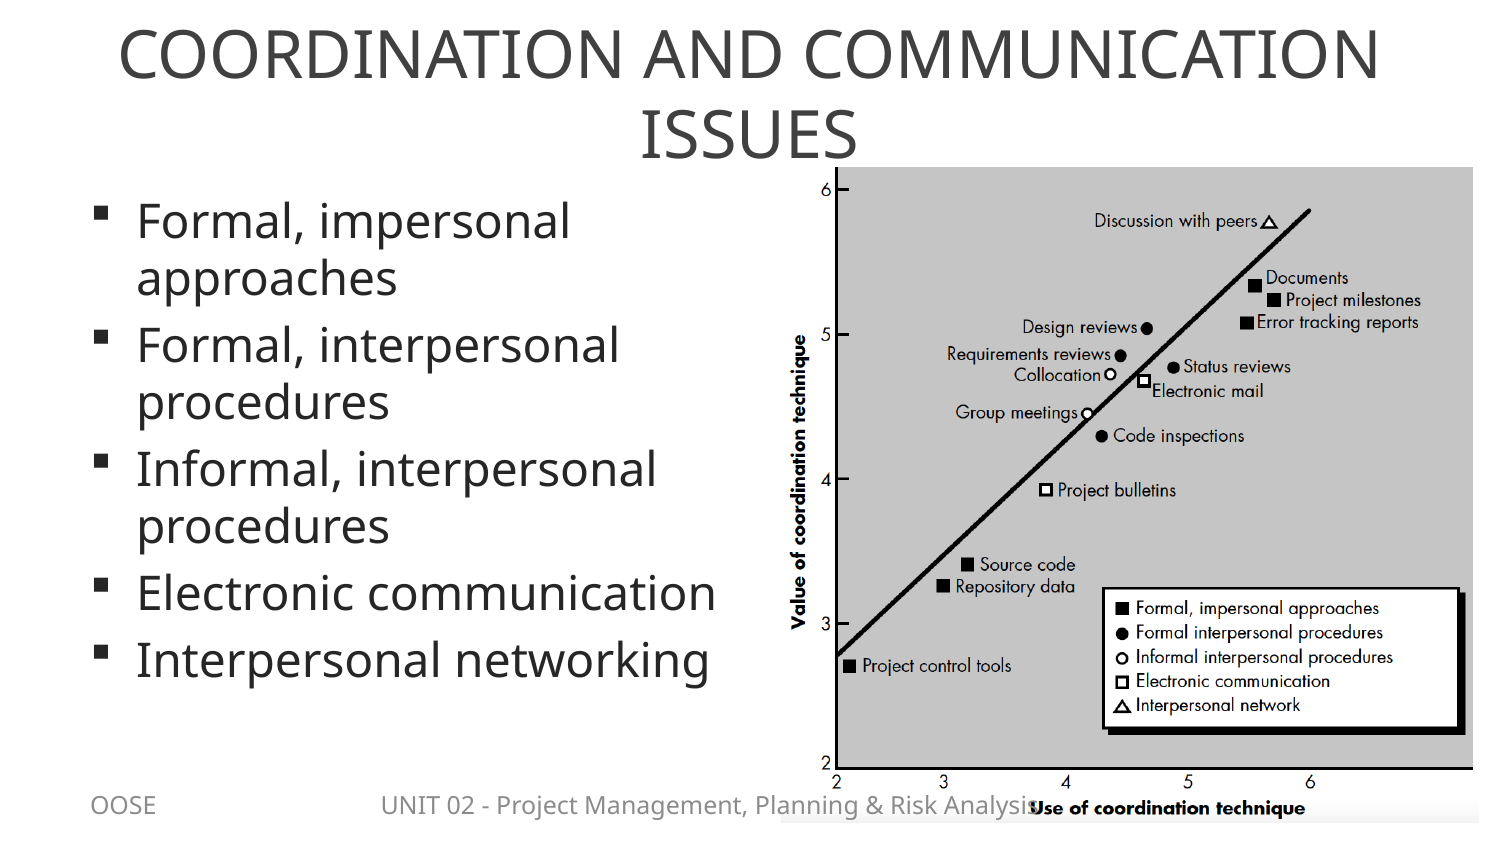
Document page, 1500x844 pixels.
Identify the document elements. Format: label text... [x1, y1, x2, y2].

footer UNIT 02 - Project Management, Planning & Risk Analysis [341, 782, 1080, 827]
slide_number [1172, 782, 1425, 827]
title Coordination and communication issues [75, 21, 1425, 162]
slide_number OOSE [75, 782, 310, 827]
picture [781, 161, 1479, 823]
list Formal, impersonal approaches Formal, interpersonal procedures Informal, interpersonal procedures Electronic communication Interpersonal networking [75, 183, 738, 800]
